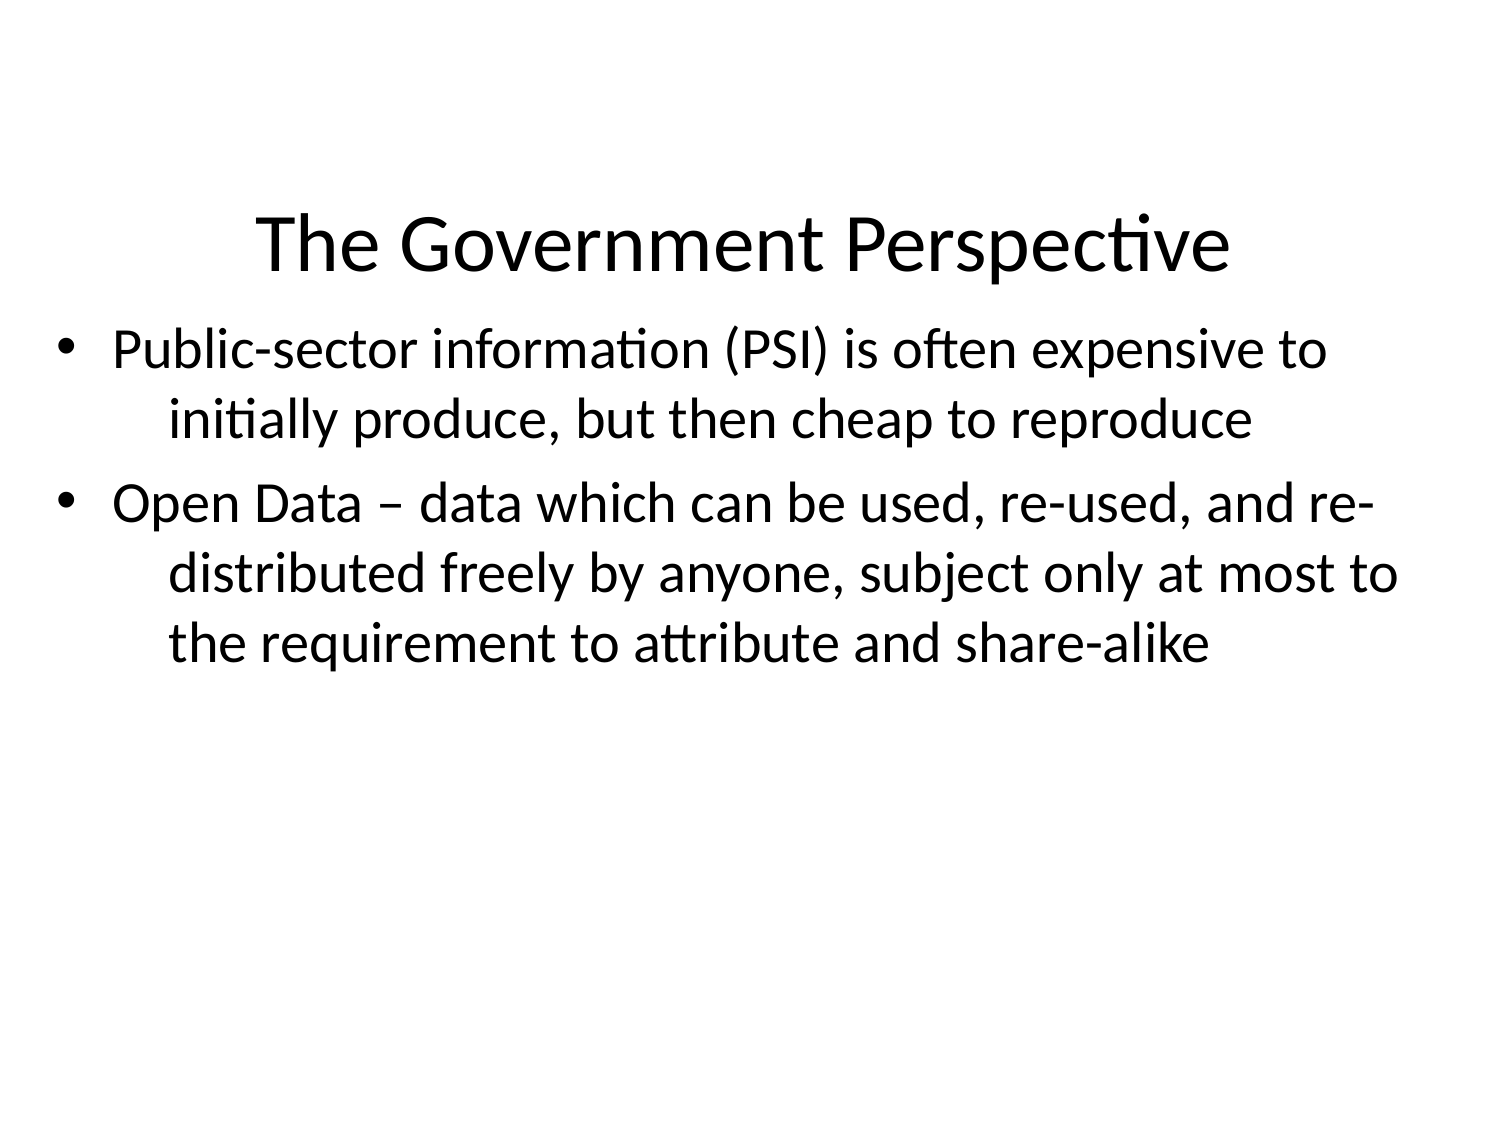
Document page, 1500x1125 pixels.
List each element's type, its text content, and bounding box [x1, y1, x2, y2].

list Public-sector information (PSI) is often expensive to initially produce, but then cheap to reproduce Open Data – data which can be used, re-used, and re-distributed freely by anyone, subject only at most to the requirement to attribute and share-alike [41, 302, 1436, 1095]
title The Government Perspective [17, 173, 1471, 303]
